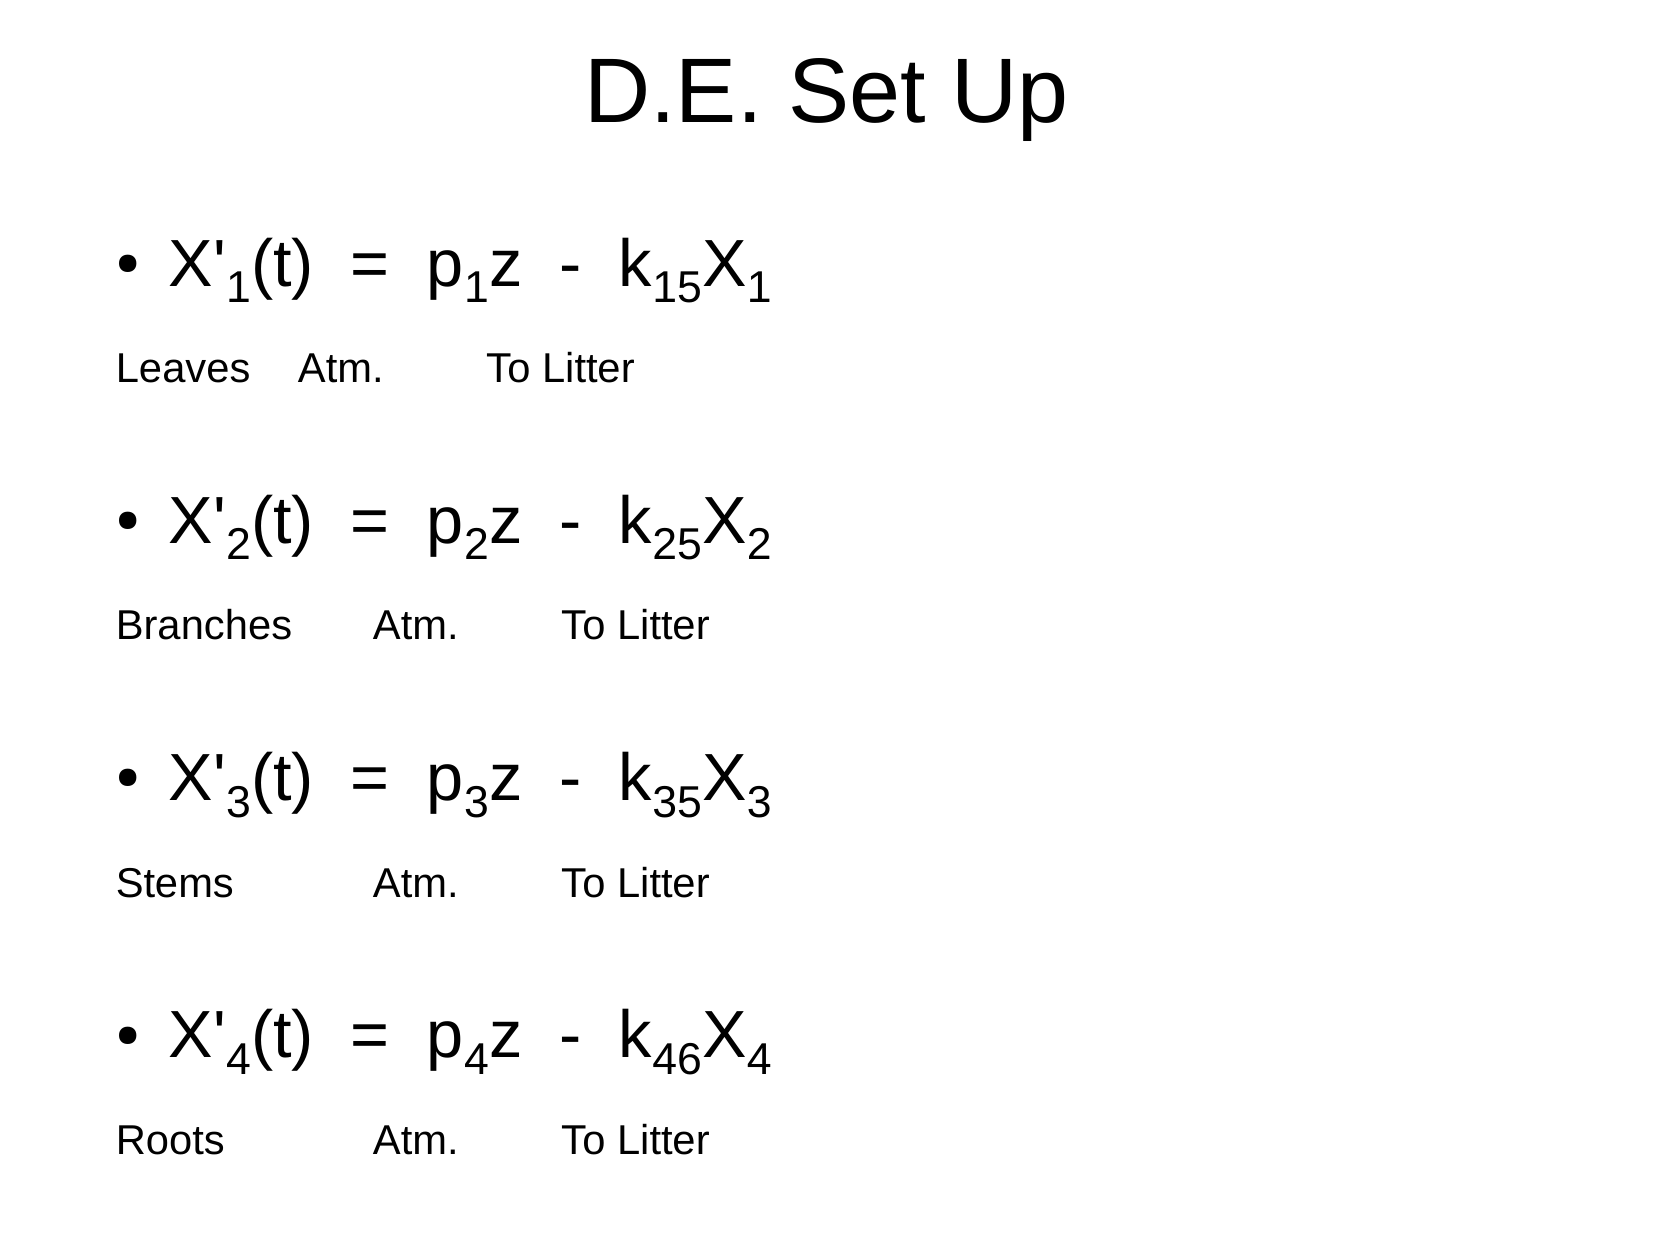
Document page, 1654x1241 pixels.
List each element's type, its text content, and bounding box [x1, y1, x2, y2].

title D.E. Set Up [82, 5, 1571, 166]
list X'1(t) = p1z - k15X1 Leaves Atm. To Litter X'2(t) = p2z - k25X2 Branches Atm. To Litter X'3(t) = p3z - k35X3 Stems Atm. To Litter X'4(t) = p4z - k46X4 Roots Atm. To Litter [80, 219, 1536, 1170]
